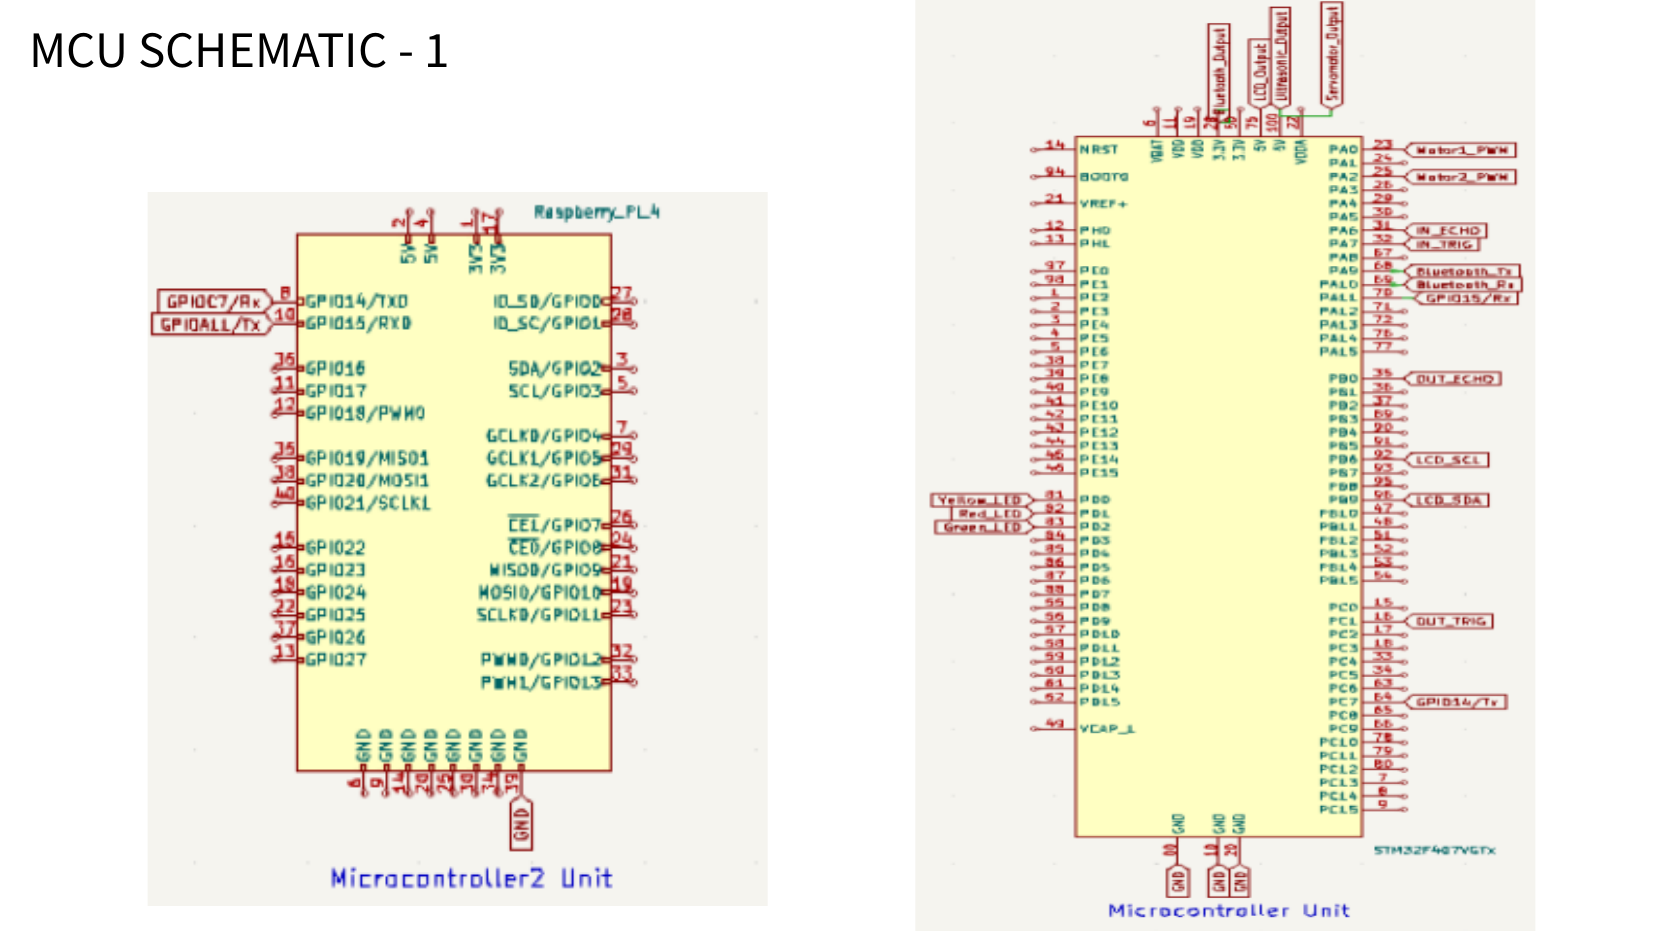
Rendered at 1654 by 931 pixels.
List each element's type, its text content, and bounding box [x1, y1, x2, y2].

picture [915, 0, 1536, 931]
picture [147, 192, 768, 906]
title MCU SCHEMATIC - 1 [29, 6, 621, 89]
